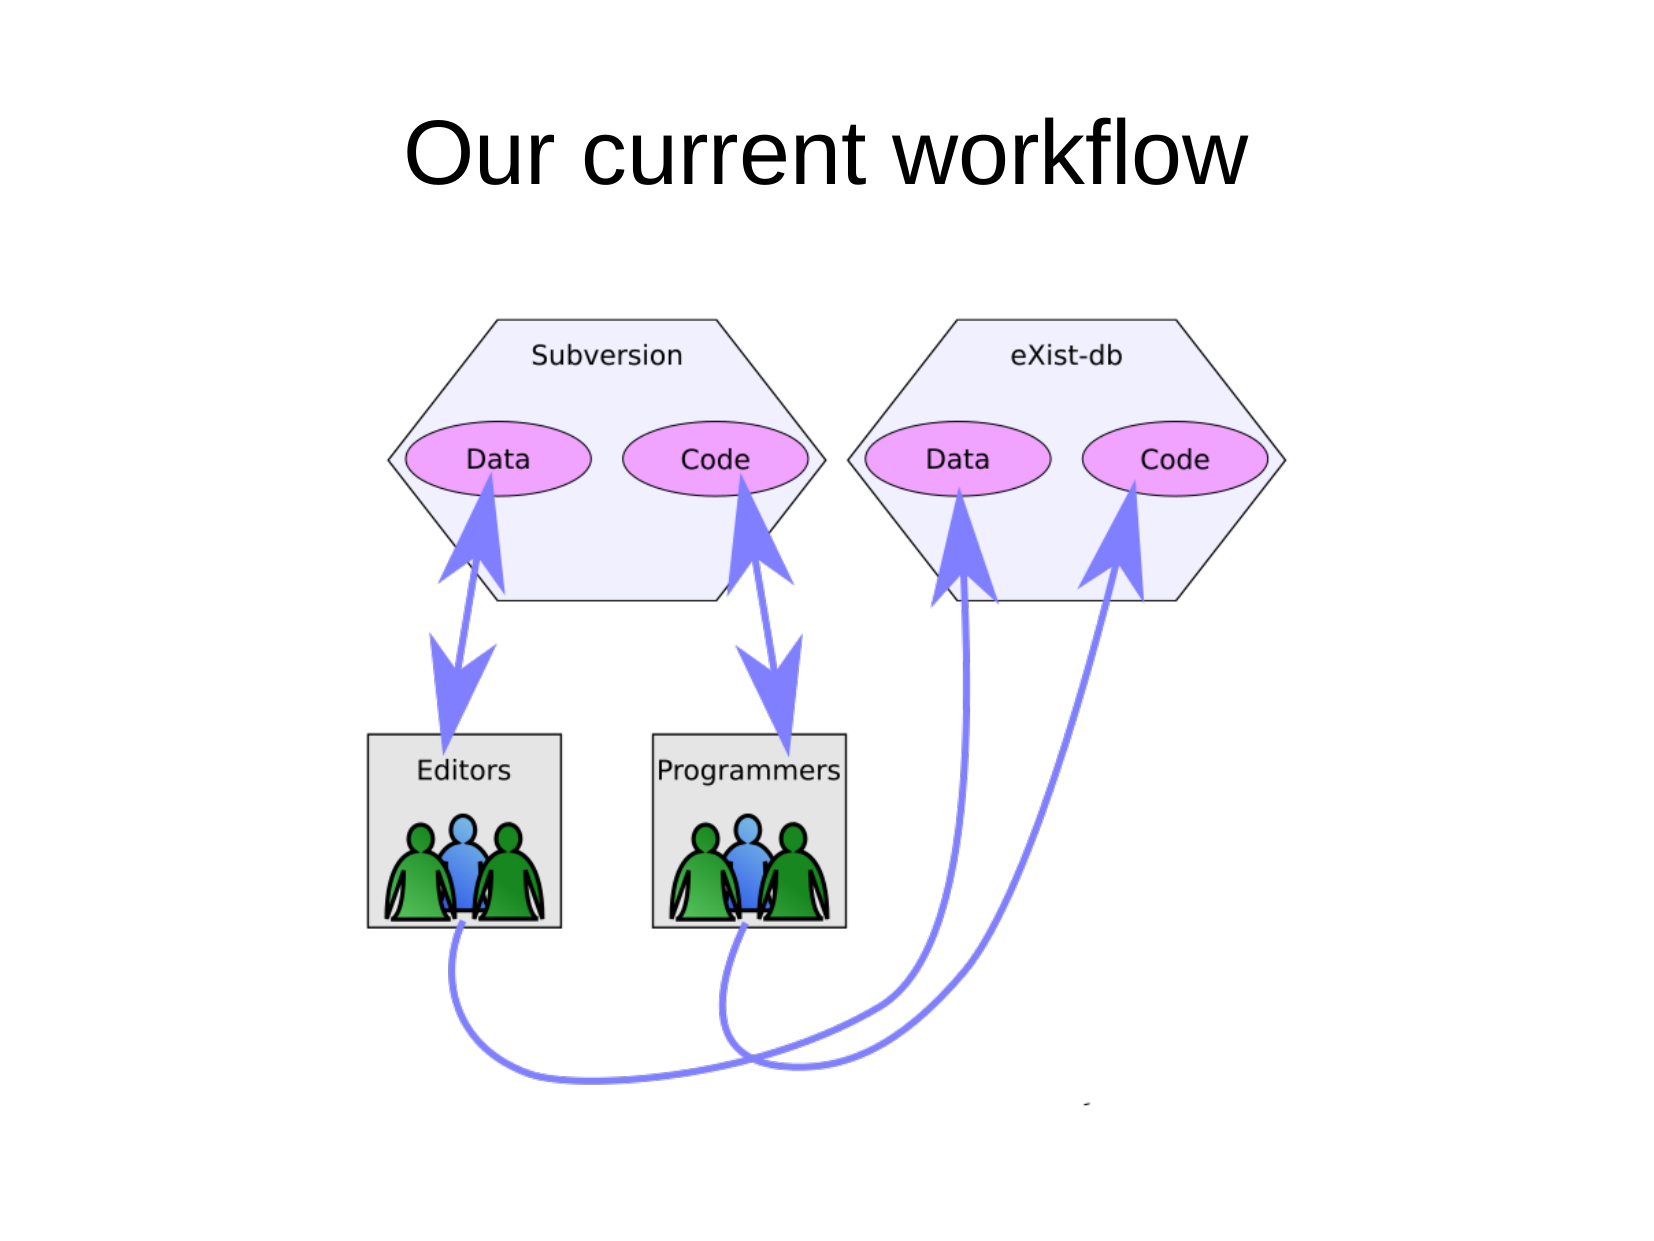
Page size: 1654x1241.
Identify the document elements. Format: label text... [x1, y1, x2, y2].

title Our current workflow [82, 49, 1571, 257]
picture [343, 295, 1311, 1130]
